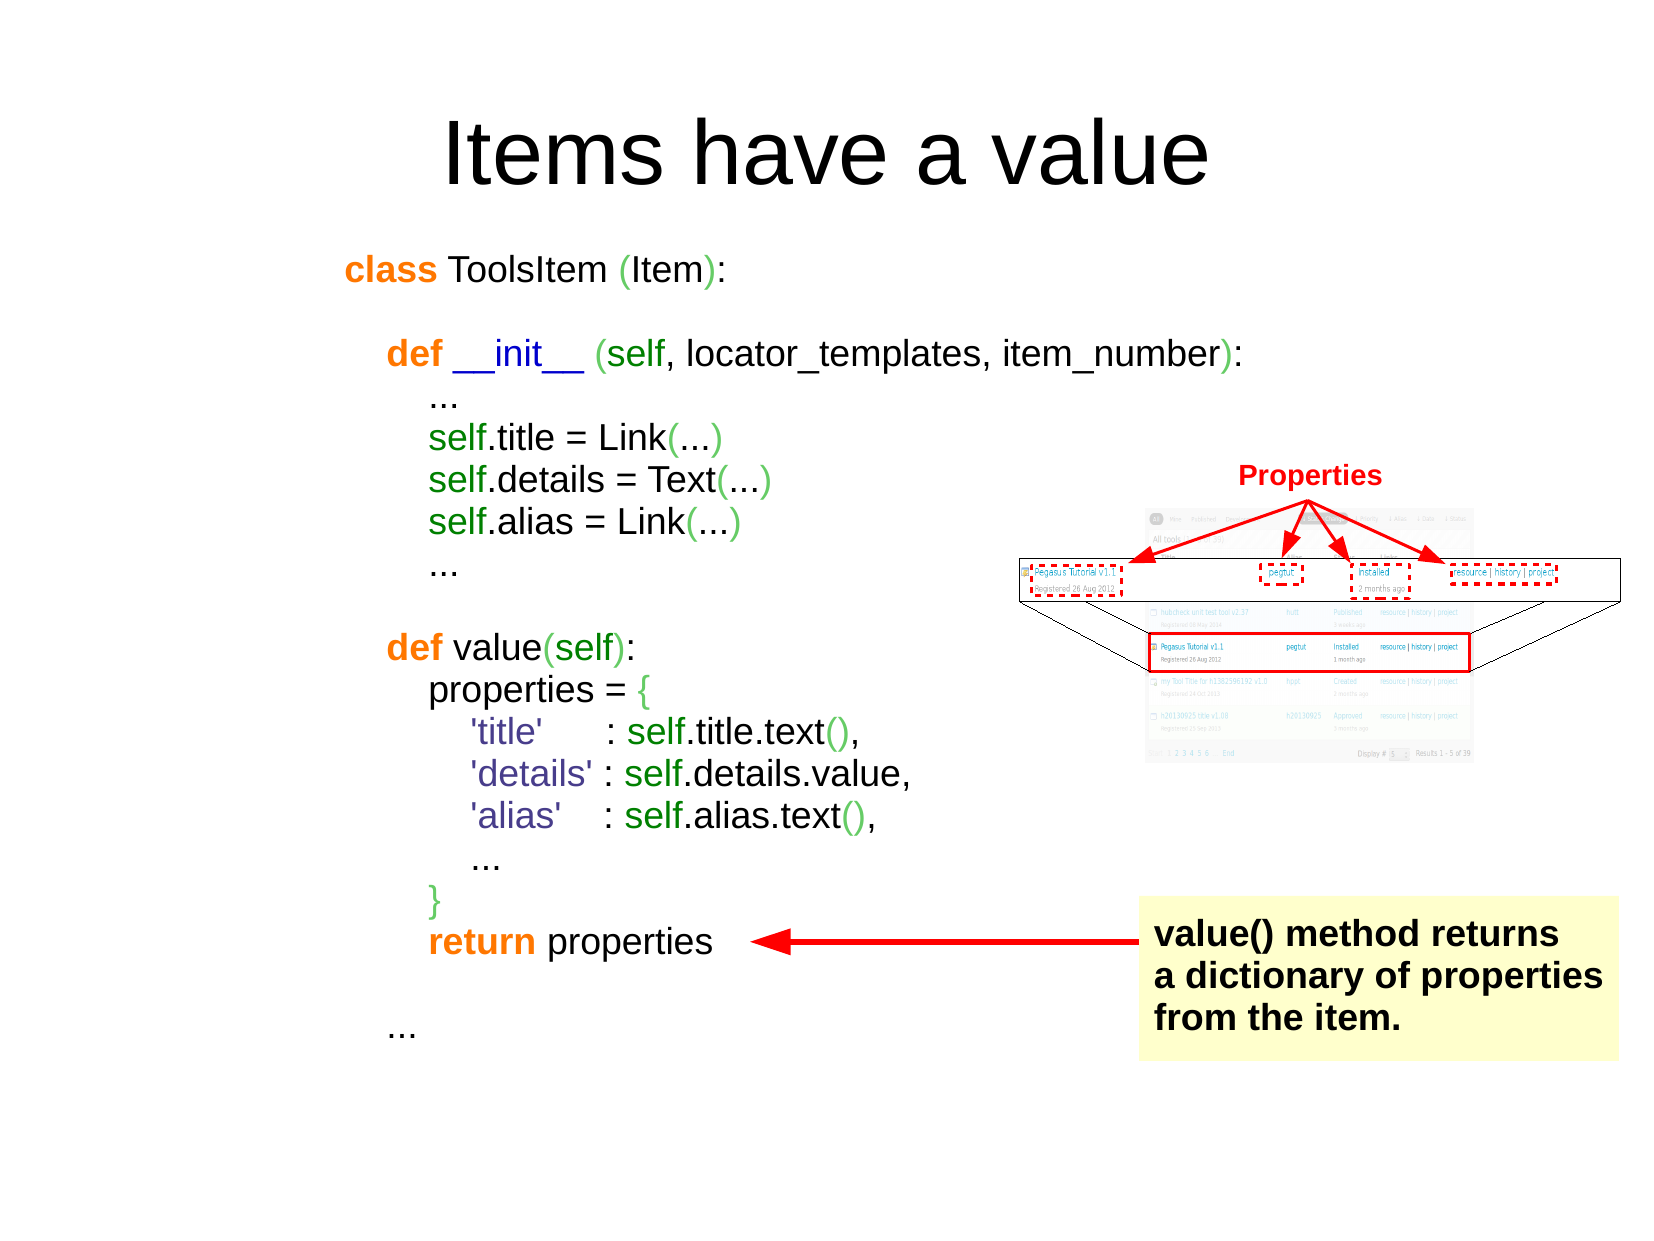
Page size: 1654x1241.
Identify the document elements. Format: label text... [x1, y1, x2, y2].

text_box [1332, 500, 1488, 558]
text_box [1139, 895, 1619, 904]
text_box [1317, 509, 1420, 558]
text_box [1133, 602, 1488, 632]
text_box [1155, 509, 1301, 558]
text_box value() method returns a dictionary of properties from the item. [1139, 904, 1619, 1055]
picture [1151, 635, 1468, 670]
title Items have a value [82, 49, 1571, 257]
picture [1019, 558, 1621, 602]
text_box Properties [1223, 451, 1426, 509]
text_box [1133, 676, 1488, 766]
text_box [1133, 500, 1276, 558]
picture [1145, 632, 1474, 676]
text_box [1139, 1055, 1619, 1061]
text_box [1283, 509, 1342, 558]
text_box class ToolsItem (Item): def __init__ (self, locator_templates, item_number): ... self.title = Link(...) self.details = Text(...) self.alias = Link(...) ... def value(self): properties = { 'title' : self.title.text(), 'details' : self.details.value, 'alias' : self.alias.text(), ... } return properties ... [329, 241, 1259, 1097]
